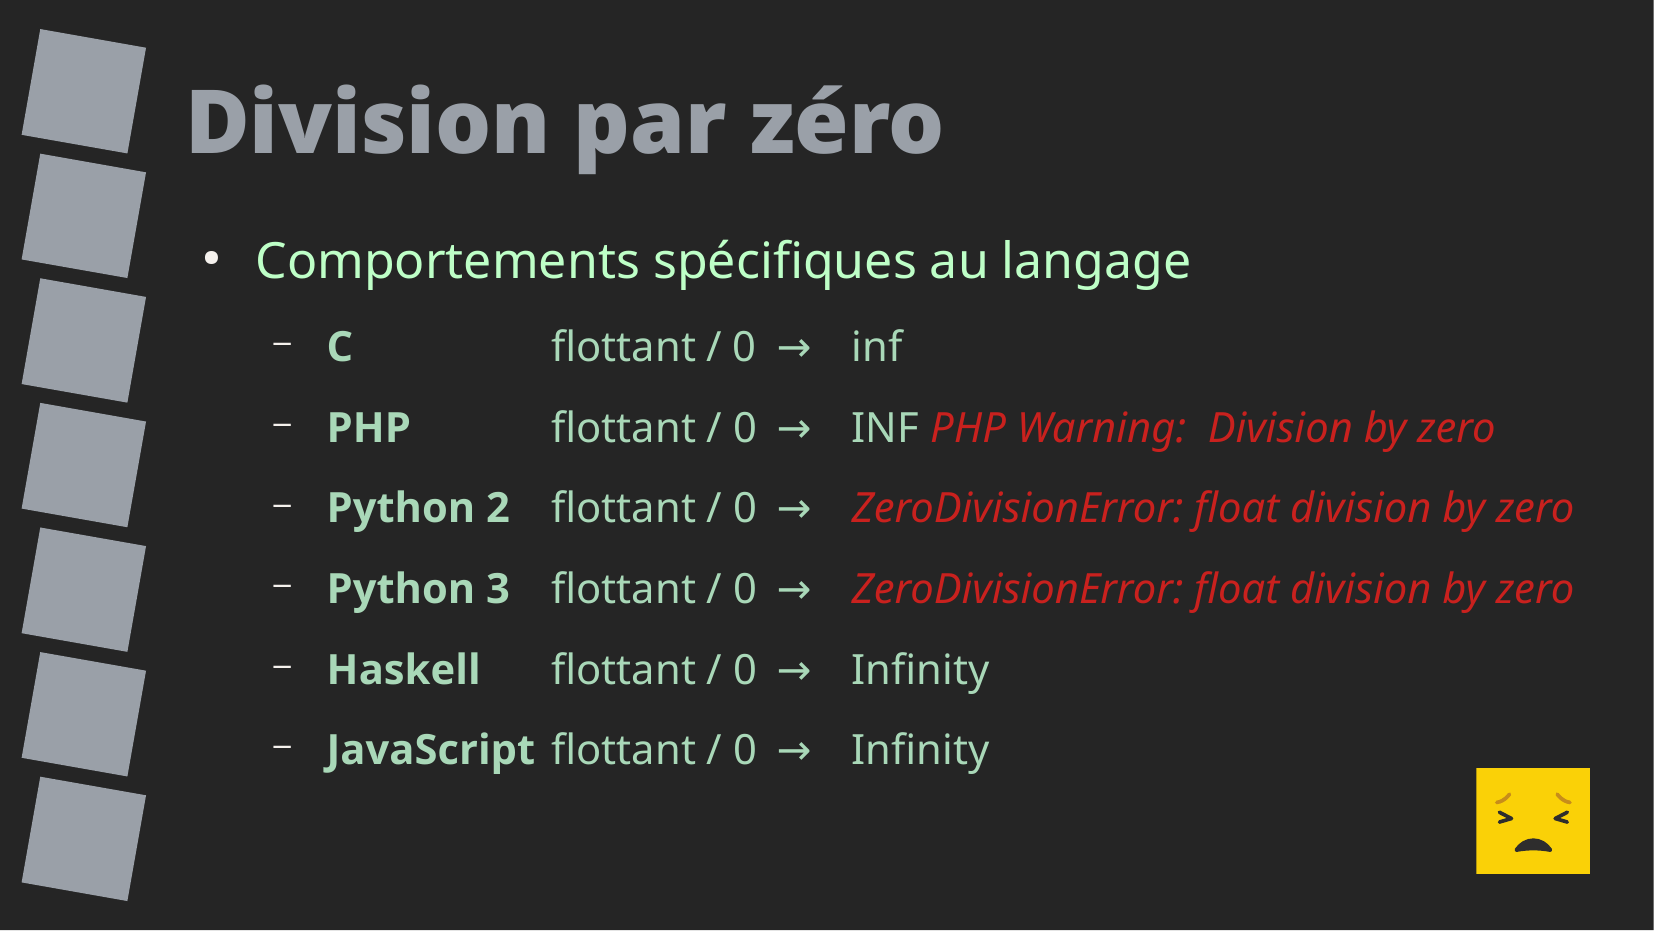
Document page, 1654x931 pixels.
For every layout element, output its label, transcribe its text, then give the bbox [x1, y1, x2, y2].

title Division par zéro [184, 59, 1654, 154]
picture [1476, 767, 1591, 874]
list Comportements spécifiques au langage C flottant / 0 → inf PHP flottant / 0 → INF PHP Warning: Division by zero Python 2 flottant / 0 → ZeroDivisionError: float division by zero Python 3 flottant / 0 → ZeroDivisionError: float division by zero Haskell flottant / 0 → Infinity JavaScript flottant / 0 → Infinity [184, 225, 1636, 901]
